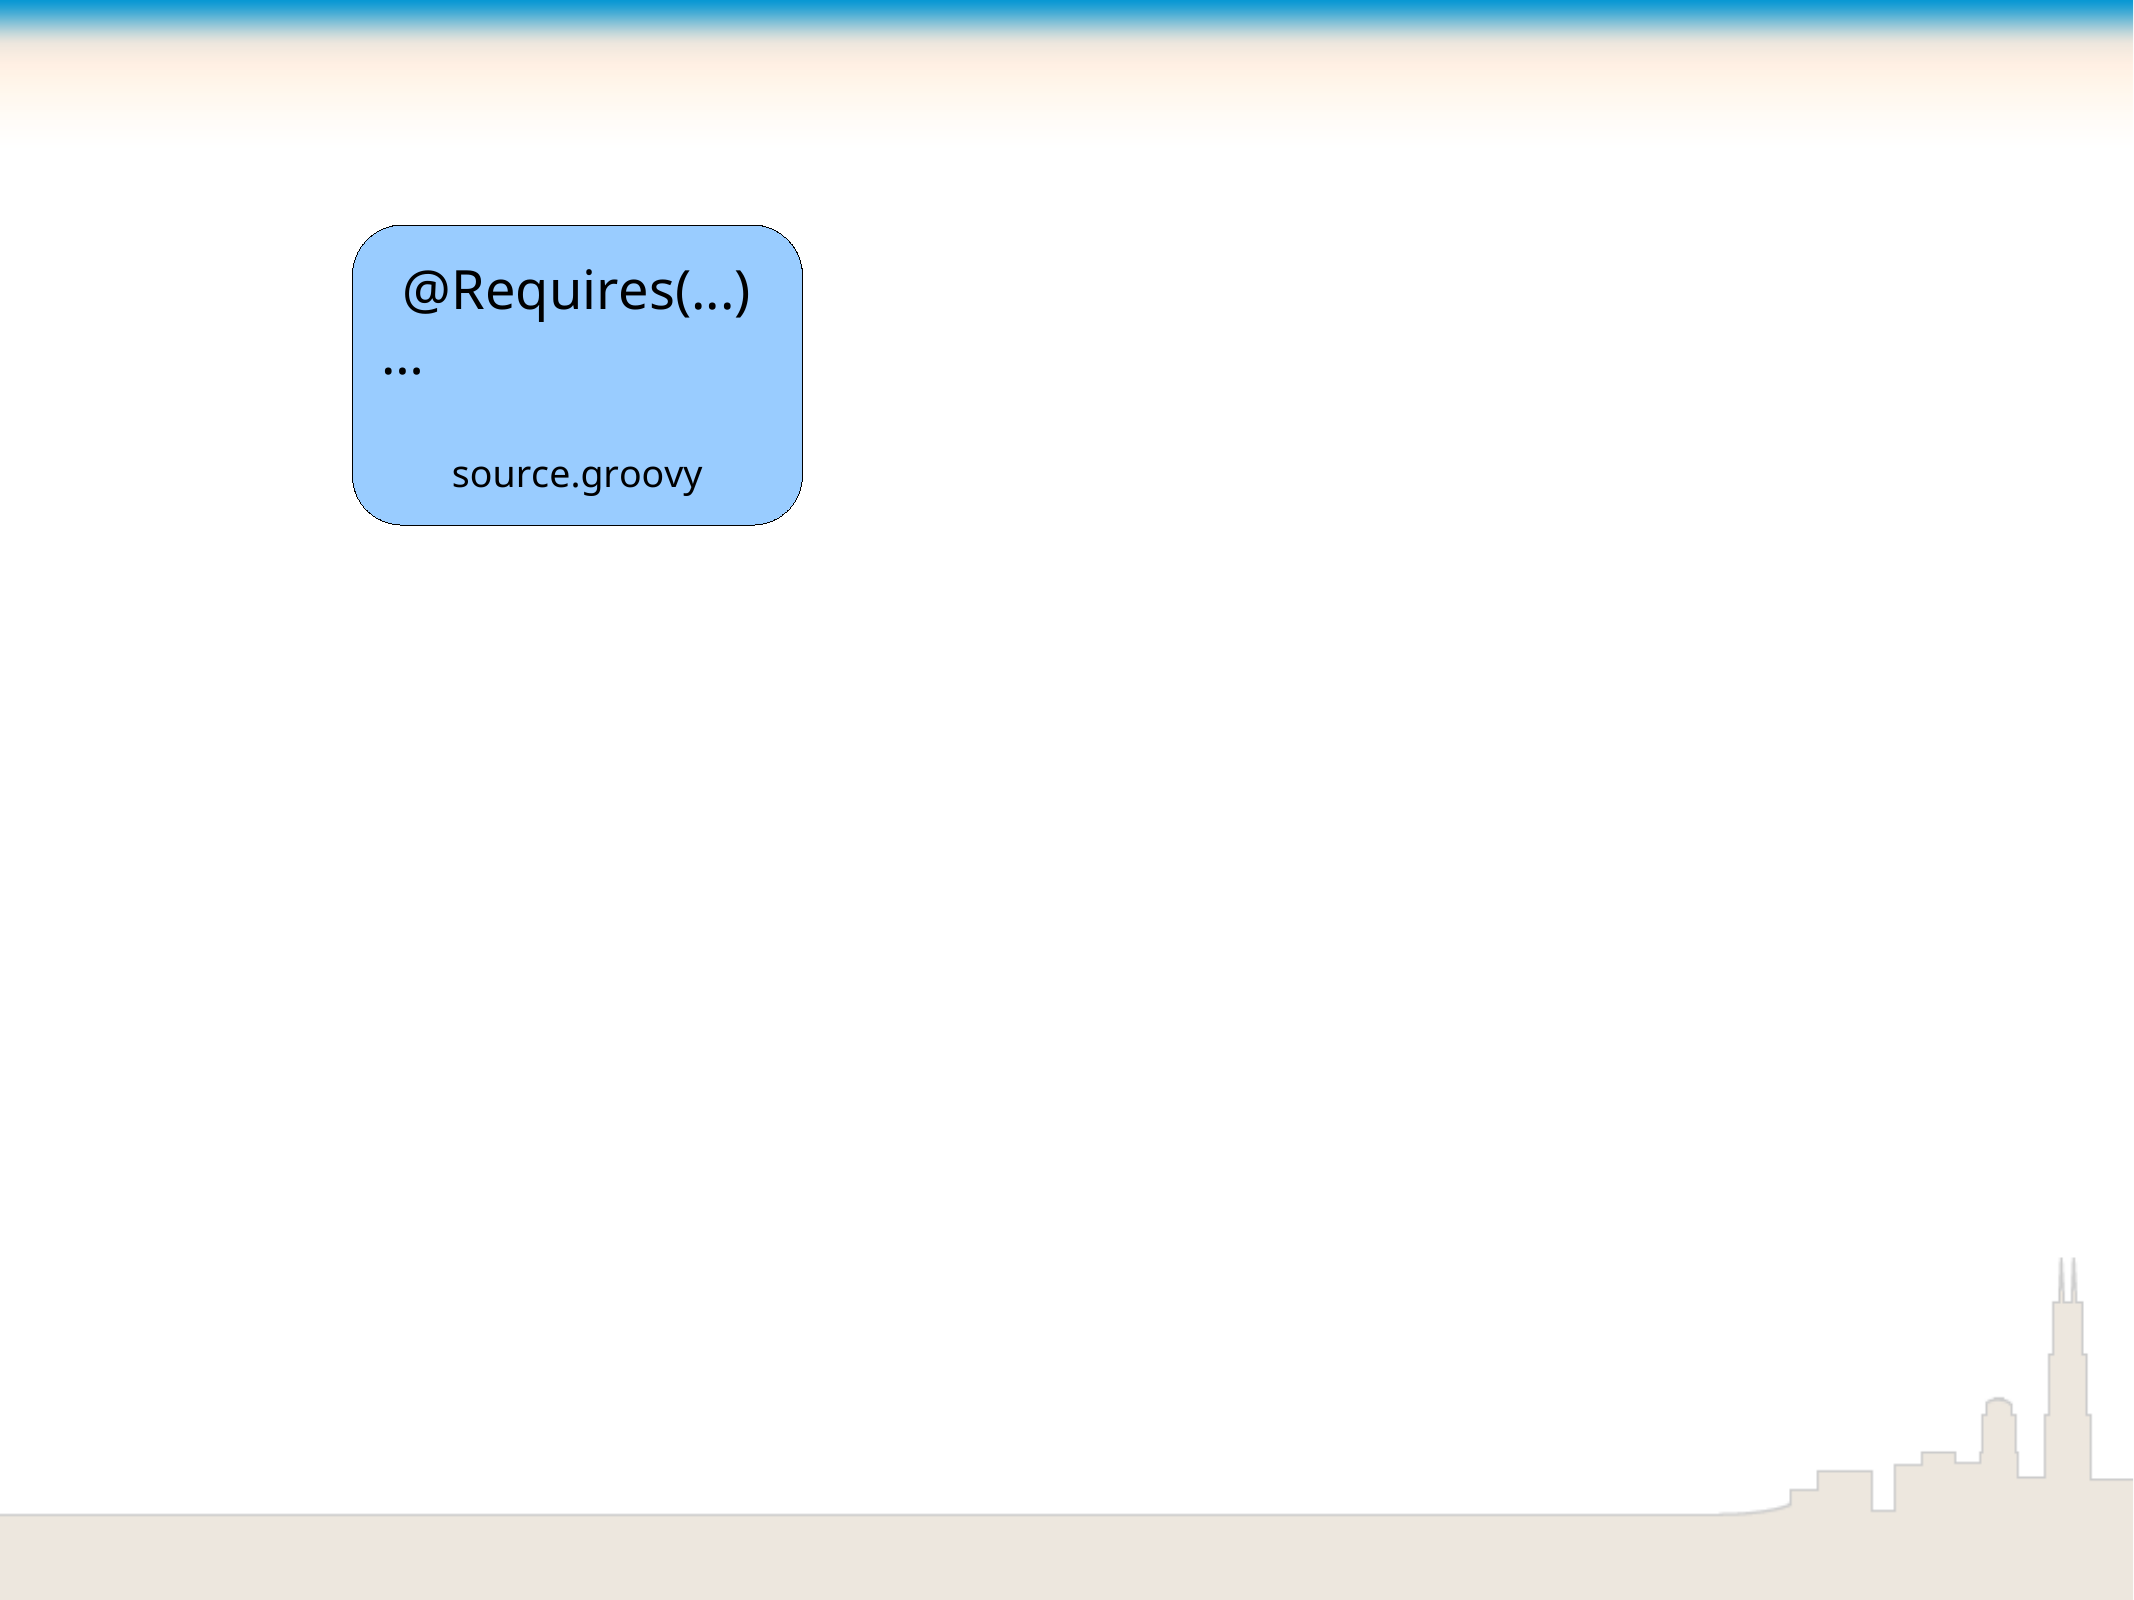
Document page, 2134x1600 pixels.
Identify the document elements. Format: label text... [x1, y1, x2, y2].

text_box @Requires(...) … source.groovy [352, 225, 803, 526]
picture [0, 4, 2134, 1600]
